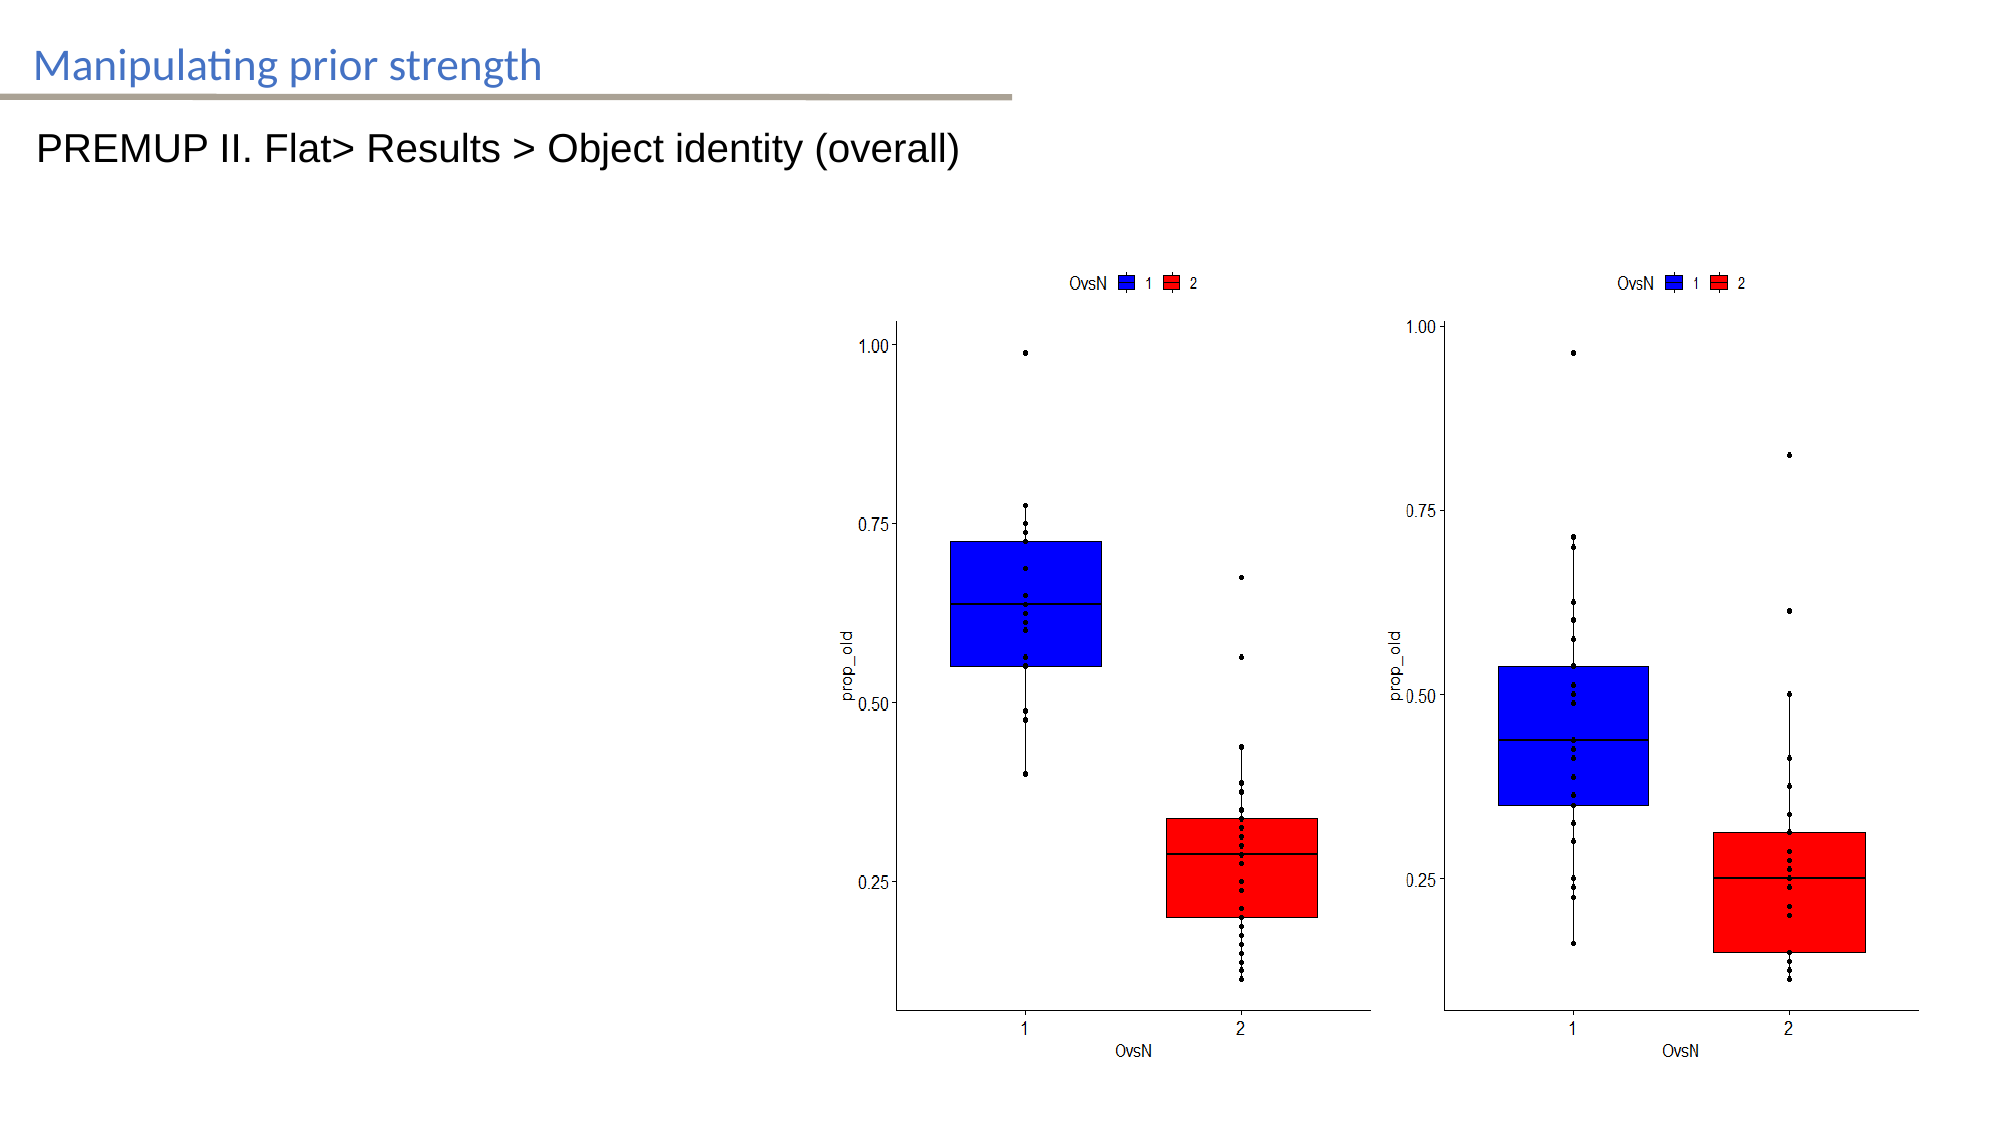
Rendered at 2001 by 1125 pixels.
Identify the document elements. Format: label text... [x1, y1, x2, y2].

picture [831, 252, 1926, 1069]
text_box PREMUP II. Flat> Results > Object identity (overall) [18, 110, 1256, 182]
text_box Manipulating prior strength [15, 27, 1921, 97]
